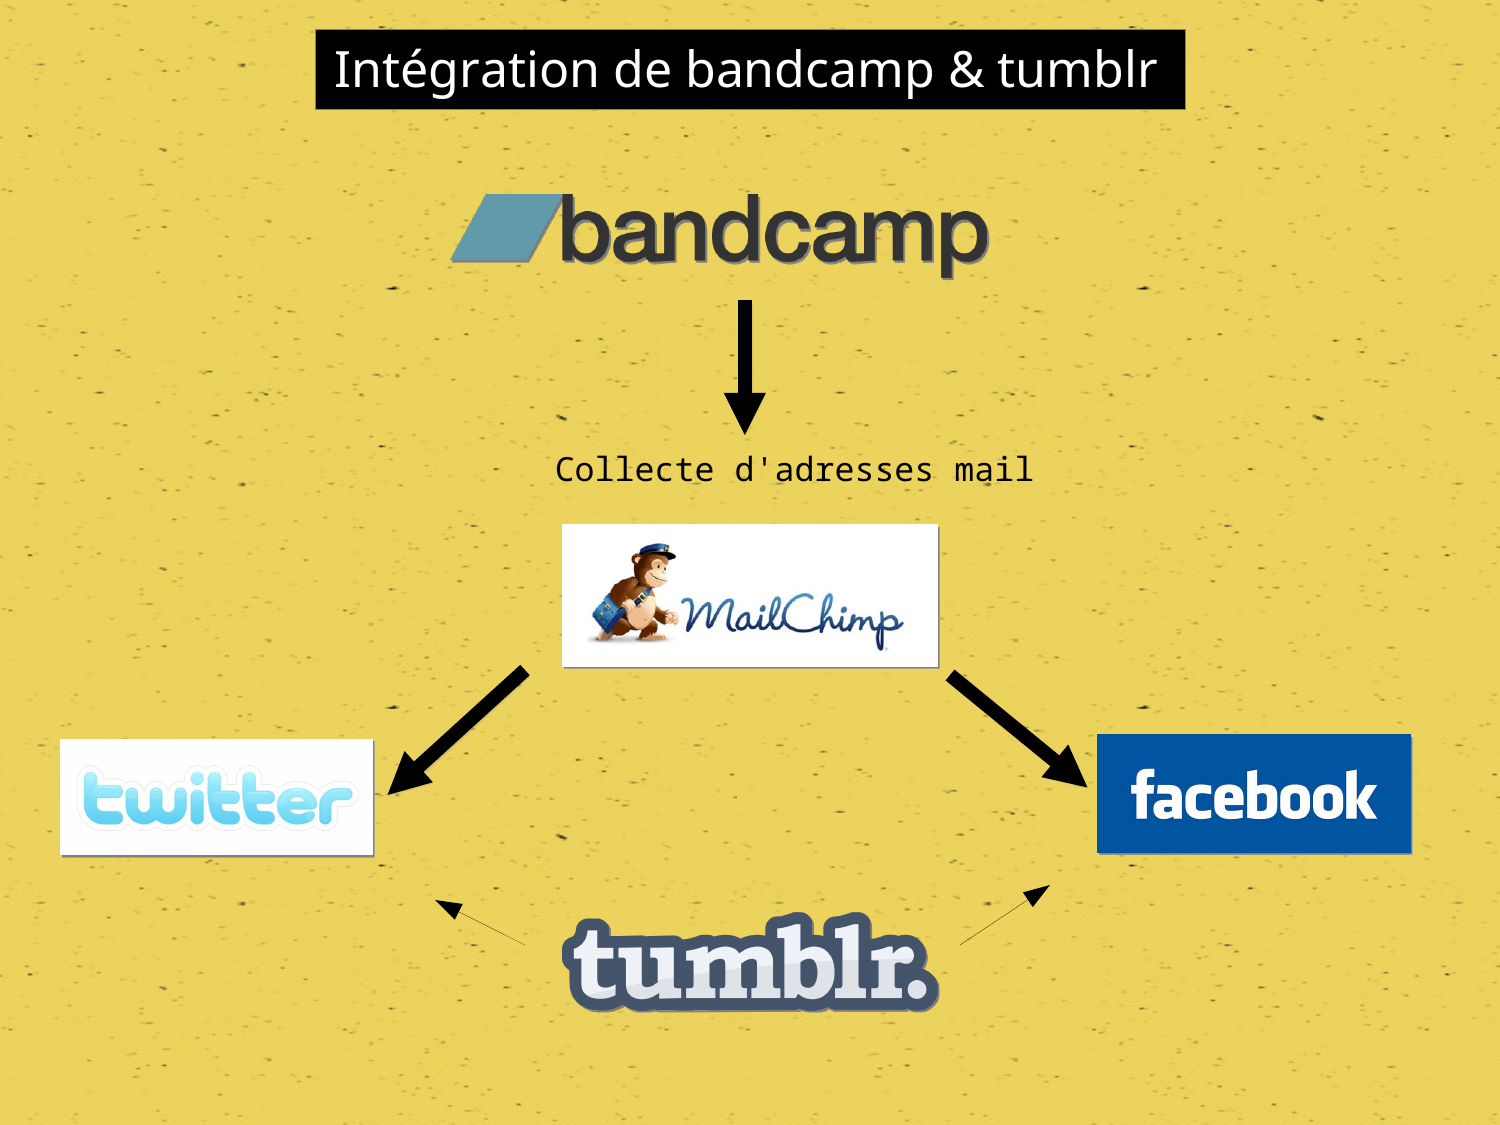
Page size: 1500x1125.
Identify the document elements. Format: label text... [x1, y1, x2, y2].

text_box [315, 29, 1186, 110]
text_box Intégration de bandcamp & tumblr [319, 29, 1174, 106]
picture [0, 0, 1500, 1125]
text_box Collecte d'adresses mail [540, 440, 948, 496]
